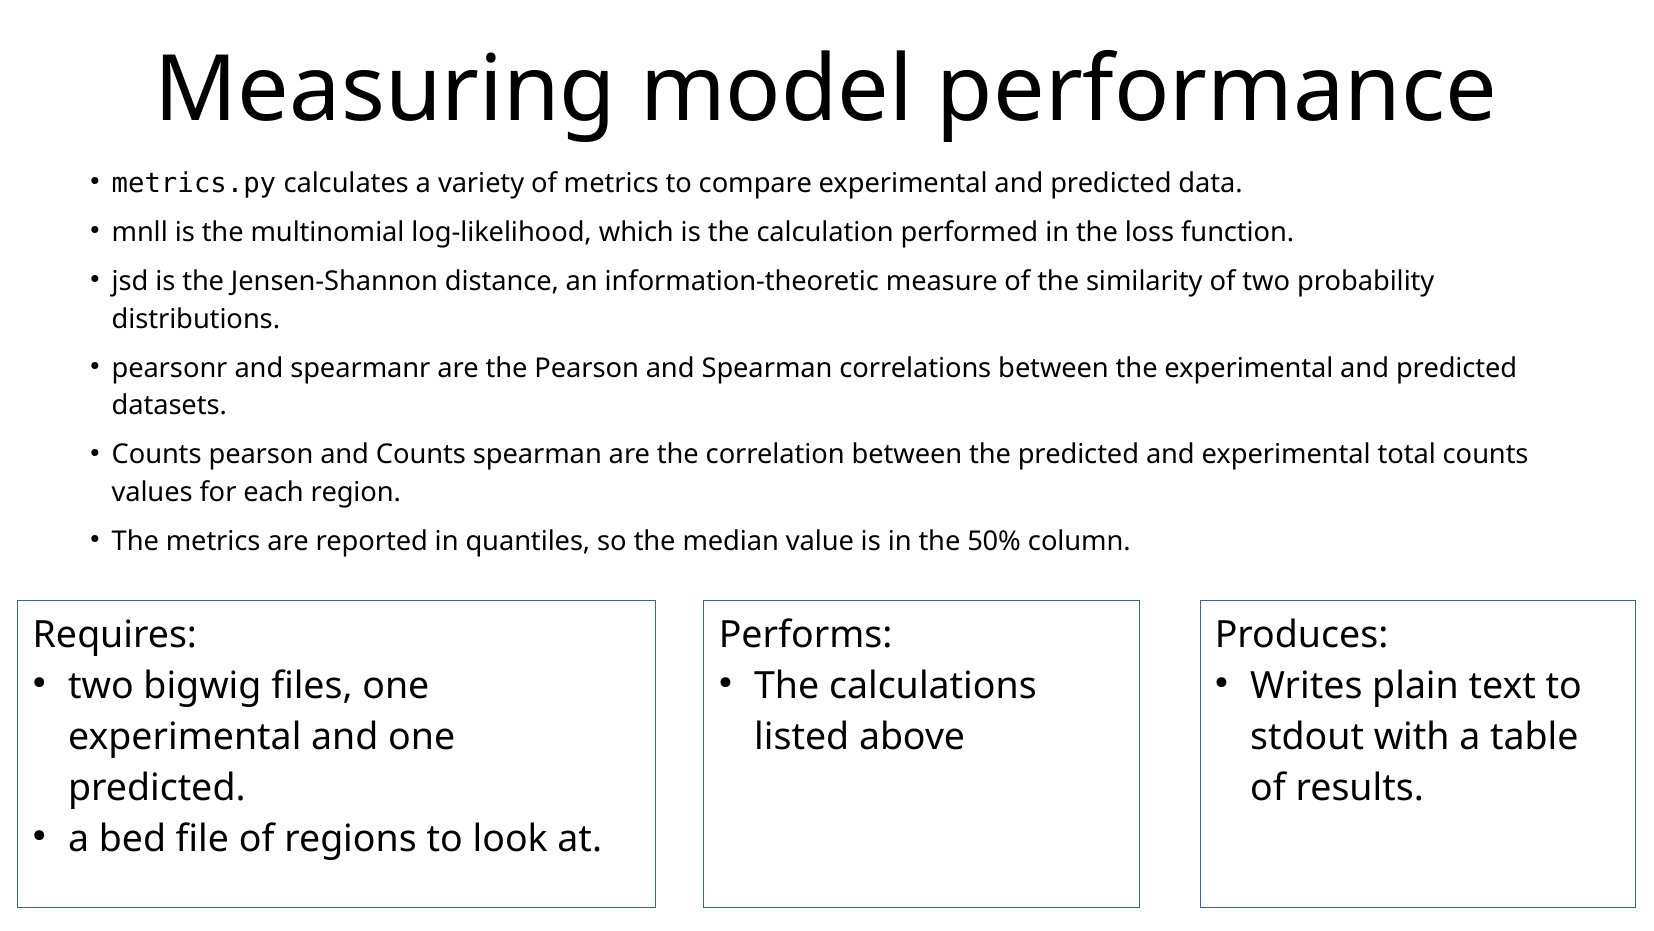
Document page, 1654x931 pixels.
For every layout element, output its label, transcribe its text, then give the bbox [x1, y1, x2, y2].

text_box Requires: two bigwig files, one experimental and one predicted. a bed file of regions to look at. [17, 600, 656, 908]
title Measuring model performance [82, 7, 1571, 162]
text_box Performs: The calculations listed above [703, 600, 1140, 908]
list metrics.py calculates a variety of metrics to compare experimental and predicted data. mnll is the multinomial log-likelihood, which is the calculation performed in the loss function. jsd is the Jensen-Shannon distance, an information-theoretic measure of the similarity of two probability distributions. pearsonr and spearmanr are the Pearson and Spearman correlations between the experimental and predicted datasets. Counts pearson and Counts spearman are the correlation between the predicted and experimental total counts values for each region. The metrics are reported in quantiles, so the median value is in the 50% column. [82, 162, 1571, 563]
text_box Produces: Writes plain text to stdout with a table of results. [1200, 600, 1636, 908]
